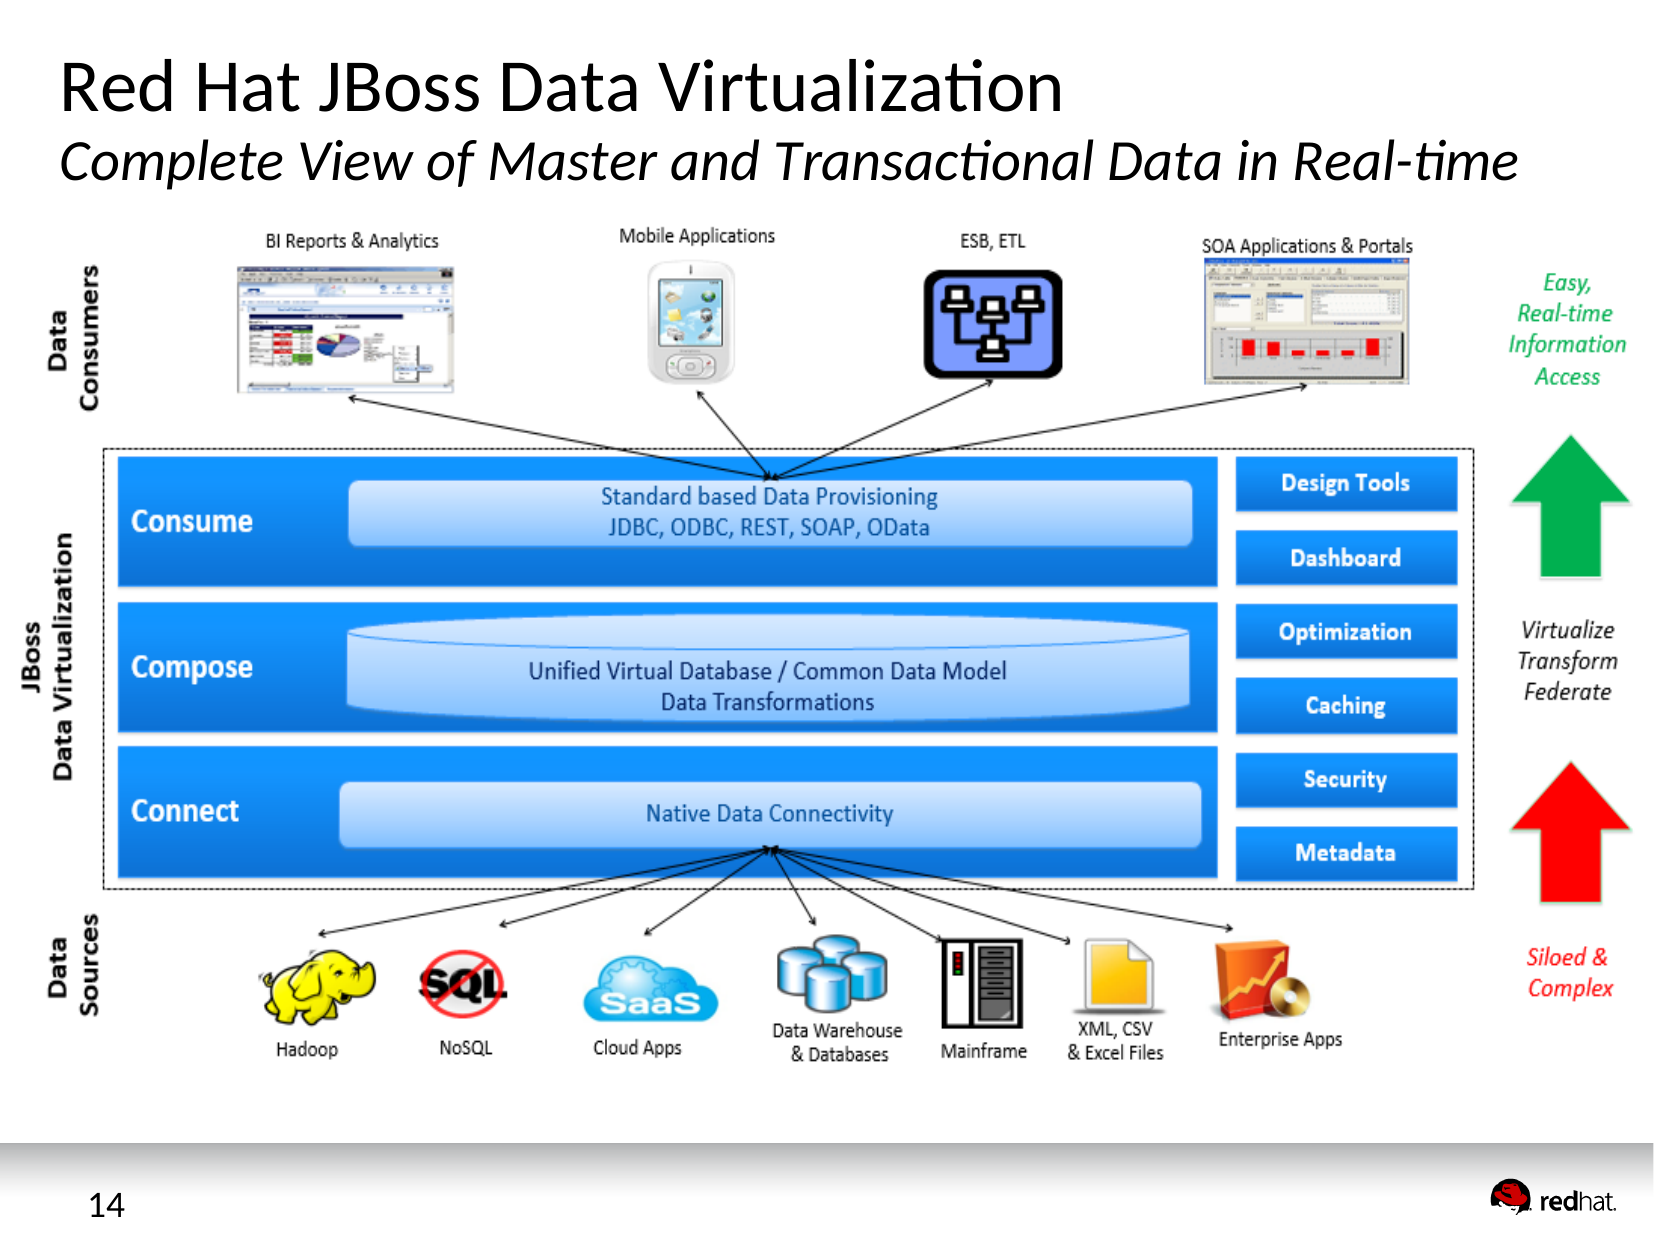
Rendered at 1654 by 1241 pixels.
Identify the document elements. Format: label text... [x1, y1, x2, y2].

title Red Hat JBoss Data Virtualization Complete View of Master and Transactional Data in Real-time [45, 37, 1571, 224]
picture [5, 224, 1636, 1066]
picture [0, 1143, 1654, 1241]
